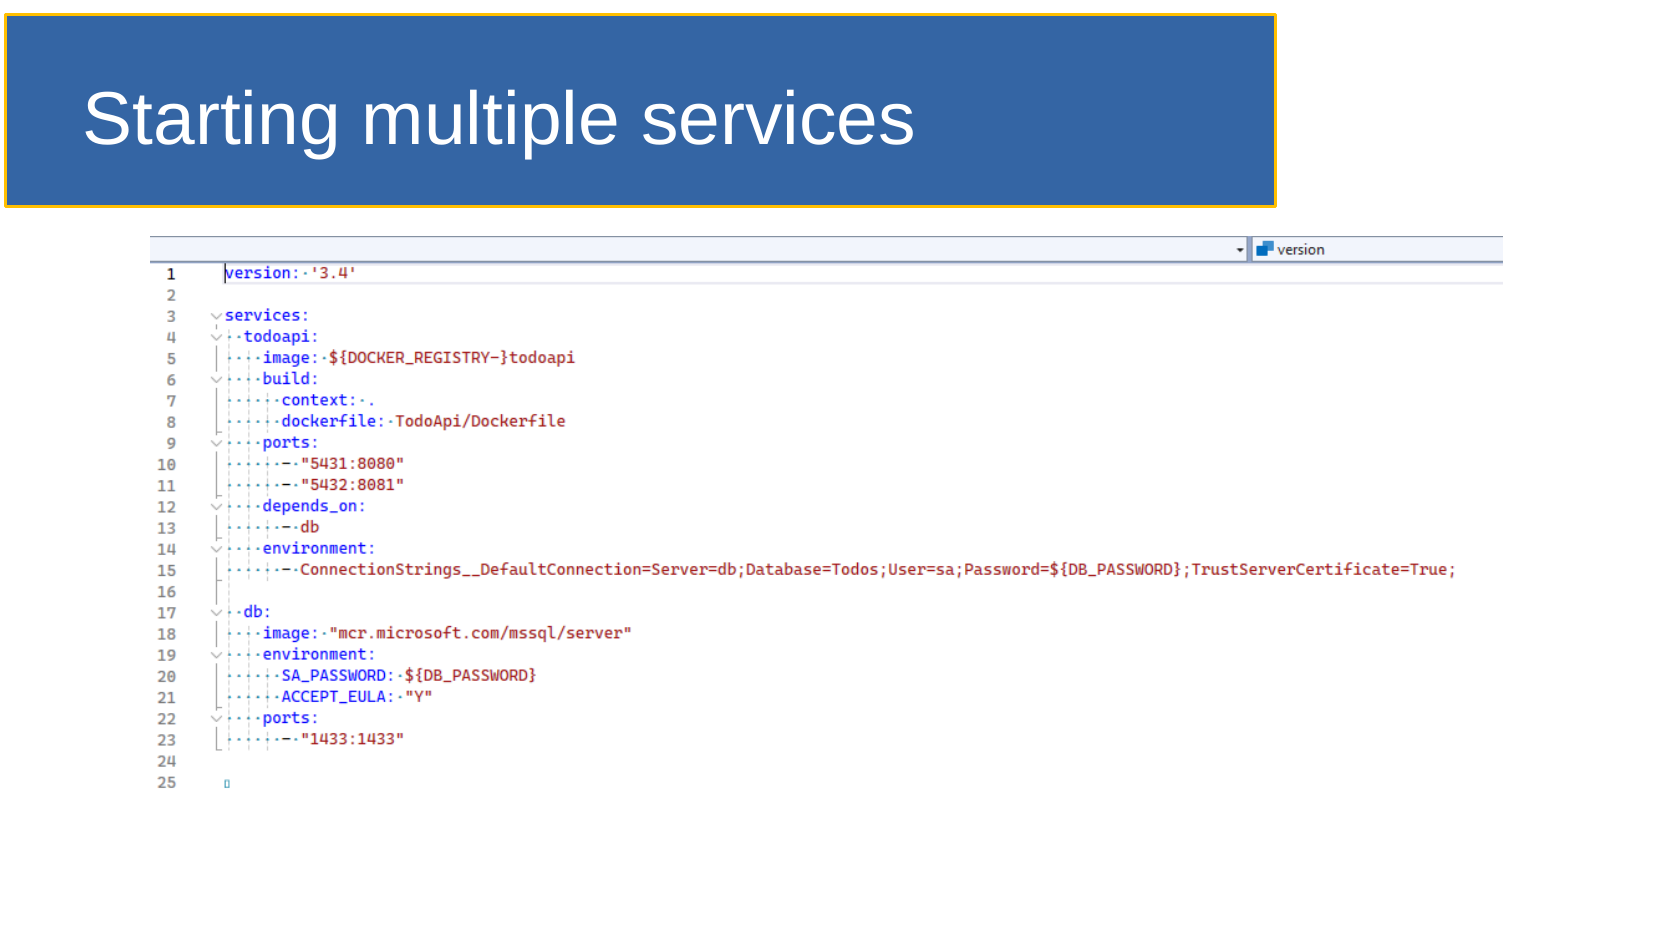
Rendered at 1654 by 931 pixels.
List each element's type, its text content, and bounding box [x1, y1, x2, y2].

picture [150, 236, 1503, 798]
title Starting multiple services [82, 44, 1235, 192]
